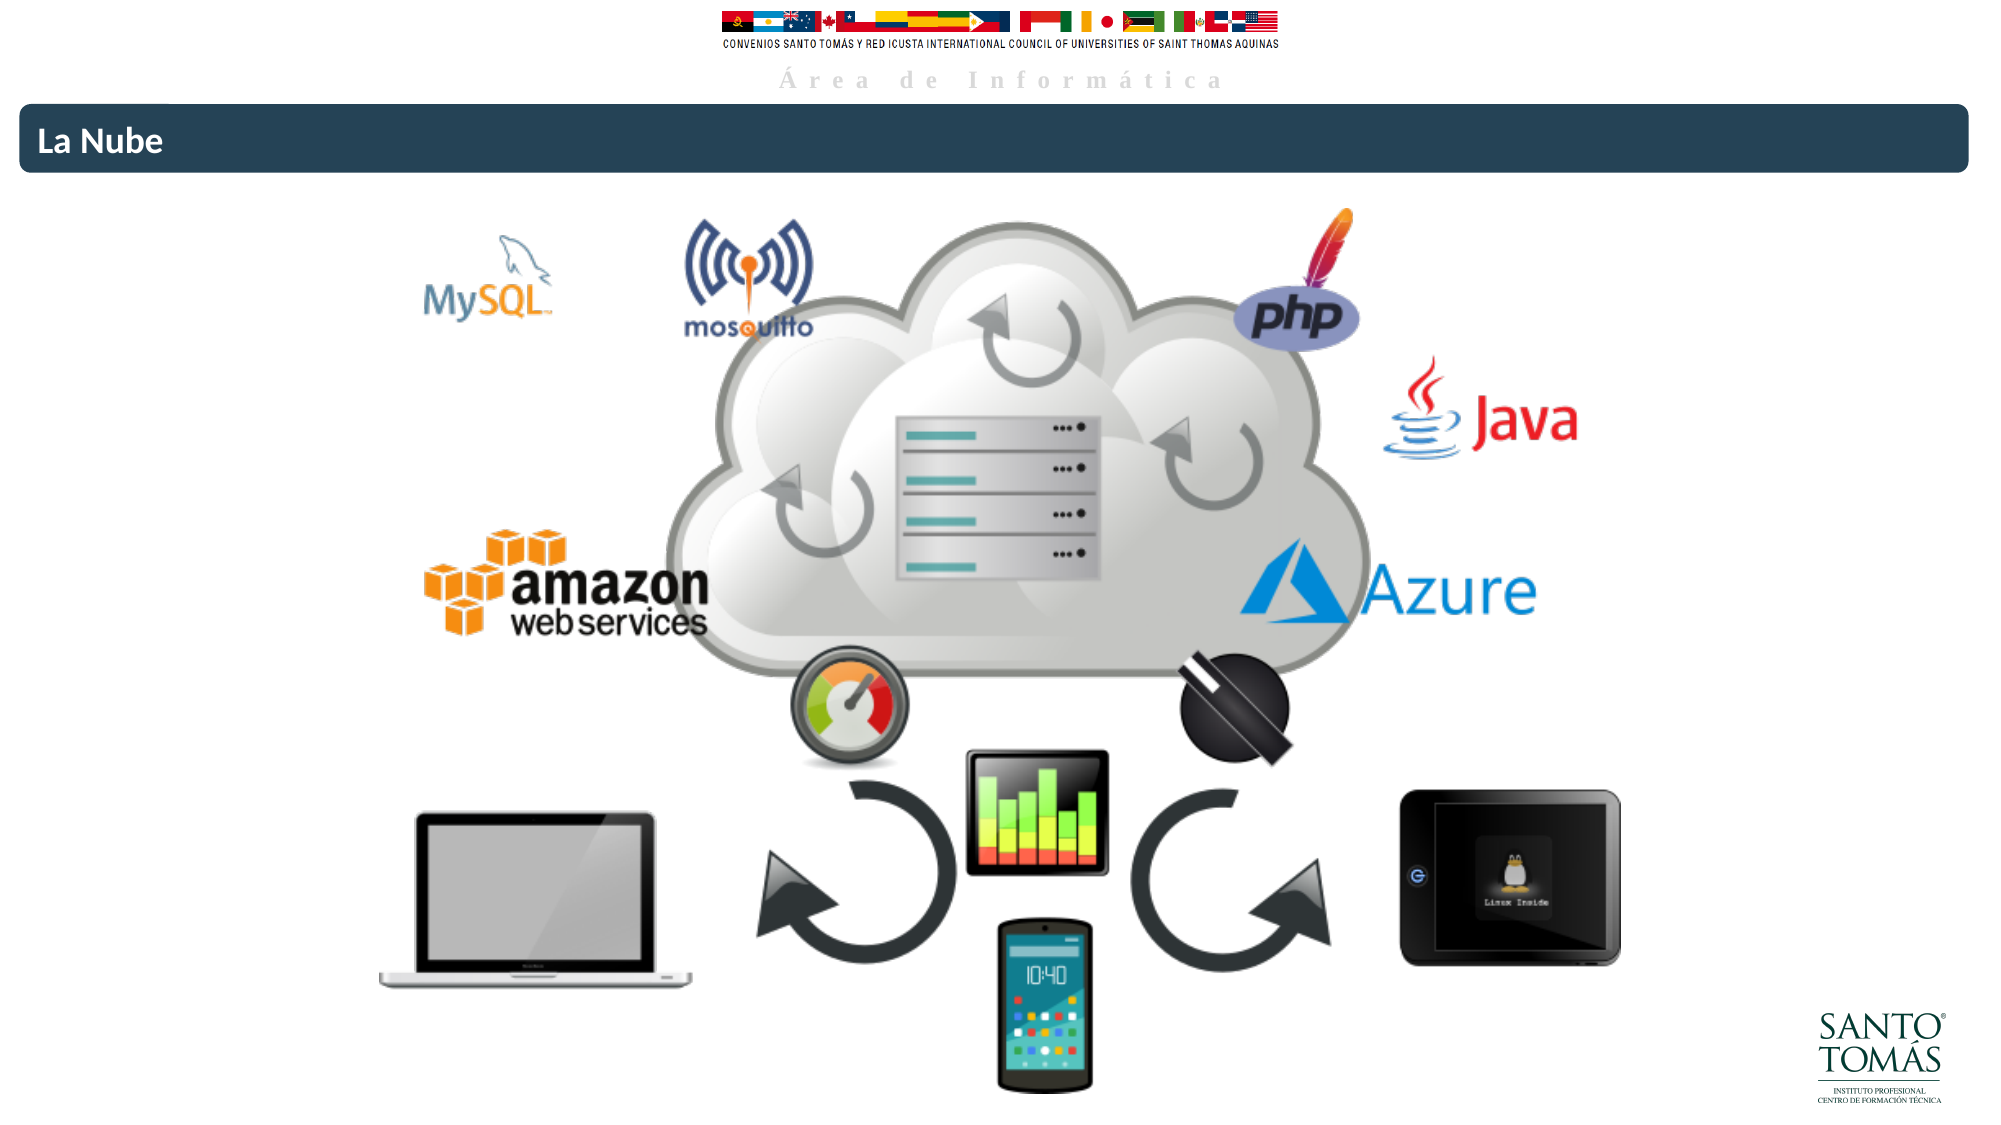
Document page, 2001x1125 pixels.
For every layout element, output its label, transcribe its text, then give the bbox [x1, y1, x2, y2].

picture [1818, 1013, 1946, 1103]
picture [719, 7, 1281, 55]
picture [379, 208, 1621, 1094]
text_box Área de Informática [645, 30, 1355, 104]
text_box La Nube [19, 103, 1969, 173]
